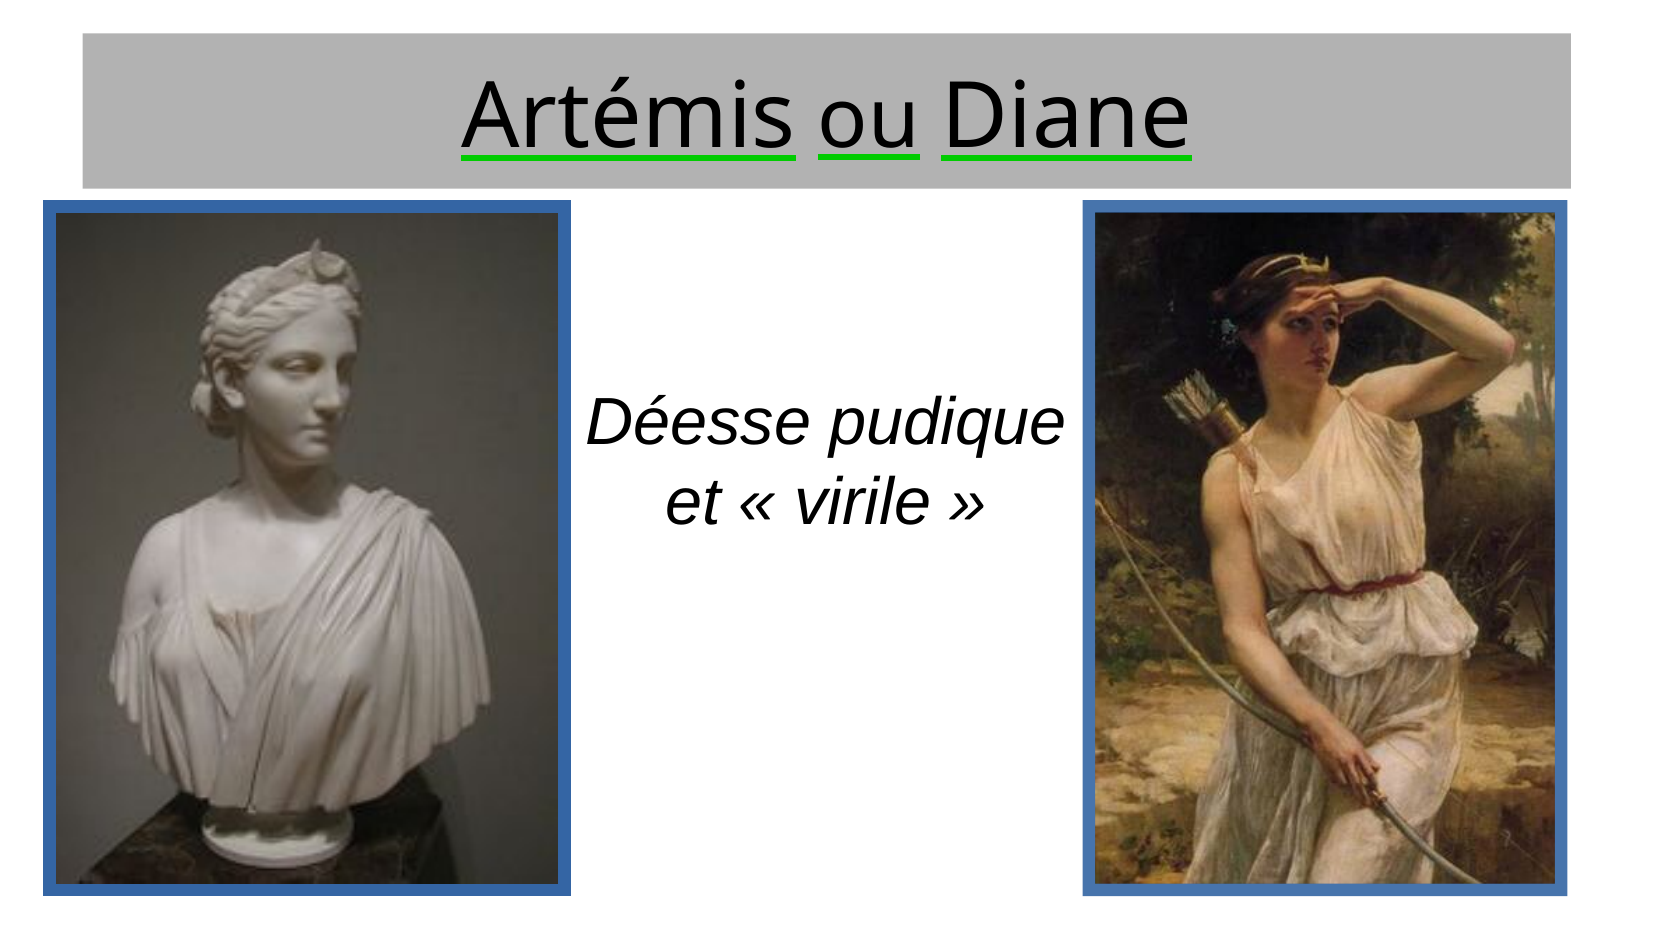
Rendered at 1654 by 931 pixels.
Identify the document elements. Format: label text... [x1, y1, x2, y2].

list Déesse pudique et « virile » [558, 377, 1094, 553]
picture [55, 212, 559, 884]
picture [1095, 212, 1555, 884]
title Artémis ou Diane [82, 33, 1571, 189]
